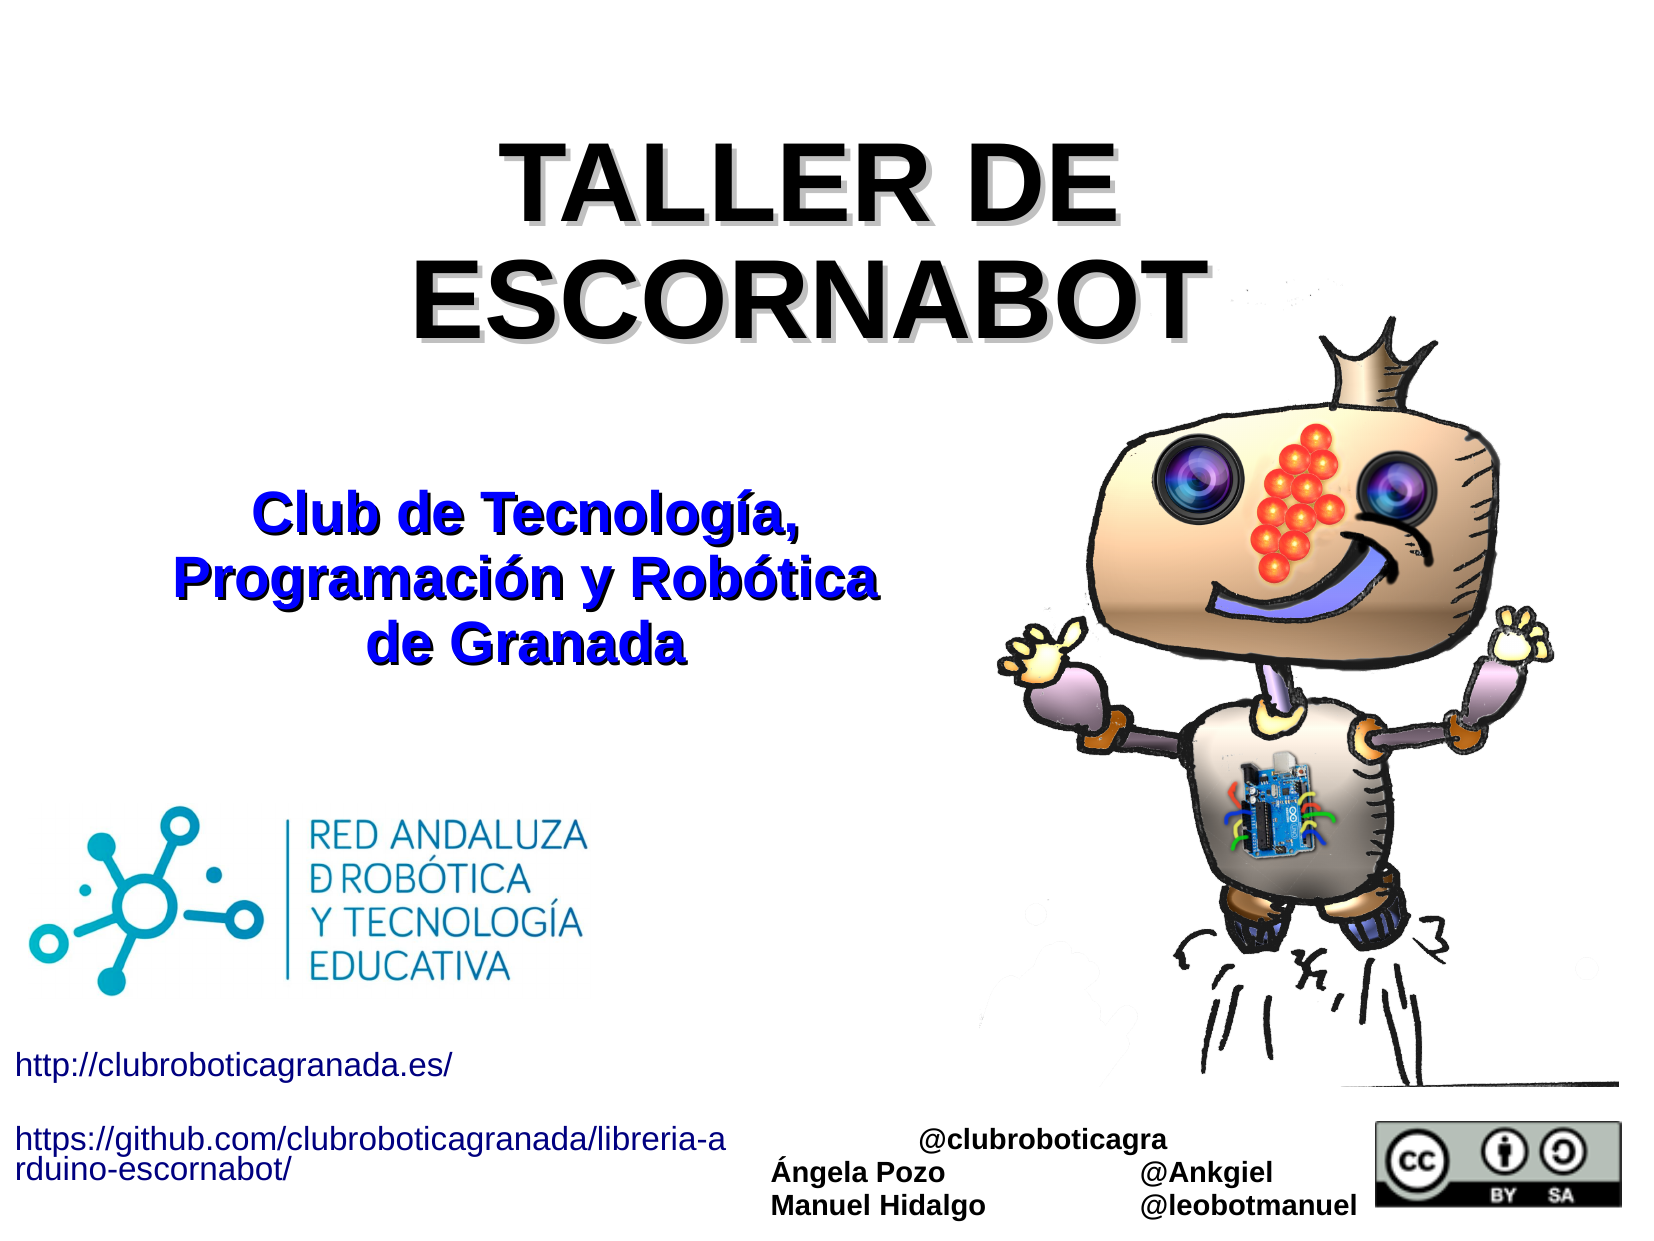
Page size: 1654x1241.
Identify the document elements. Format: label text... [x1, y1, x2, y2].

text_box @clubroboticagra Ángela Pozo @Ankgiel Manuel Hidalgo @leobotmanuel [755, 1115, 1376, 1230]
text_box Club de Tecnología, Programación y Robótica de Granada [118, 472, 934, 792]
picture [979, 268, 1619, 1087]
text_box TALLER DE ESCORNABOT [273, 120, 1347, 378]
picture [28, 803, 591, 999]
text_box http://clubroboticagranada.es/ https://github.com/clubroboticagranada/libreria-arduino-escornabot/ [0, 1039, 745, 1229]
picture [1375, 1121, 1622, 1210]
